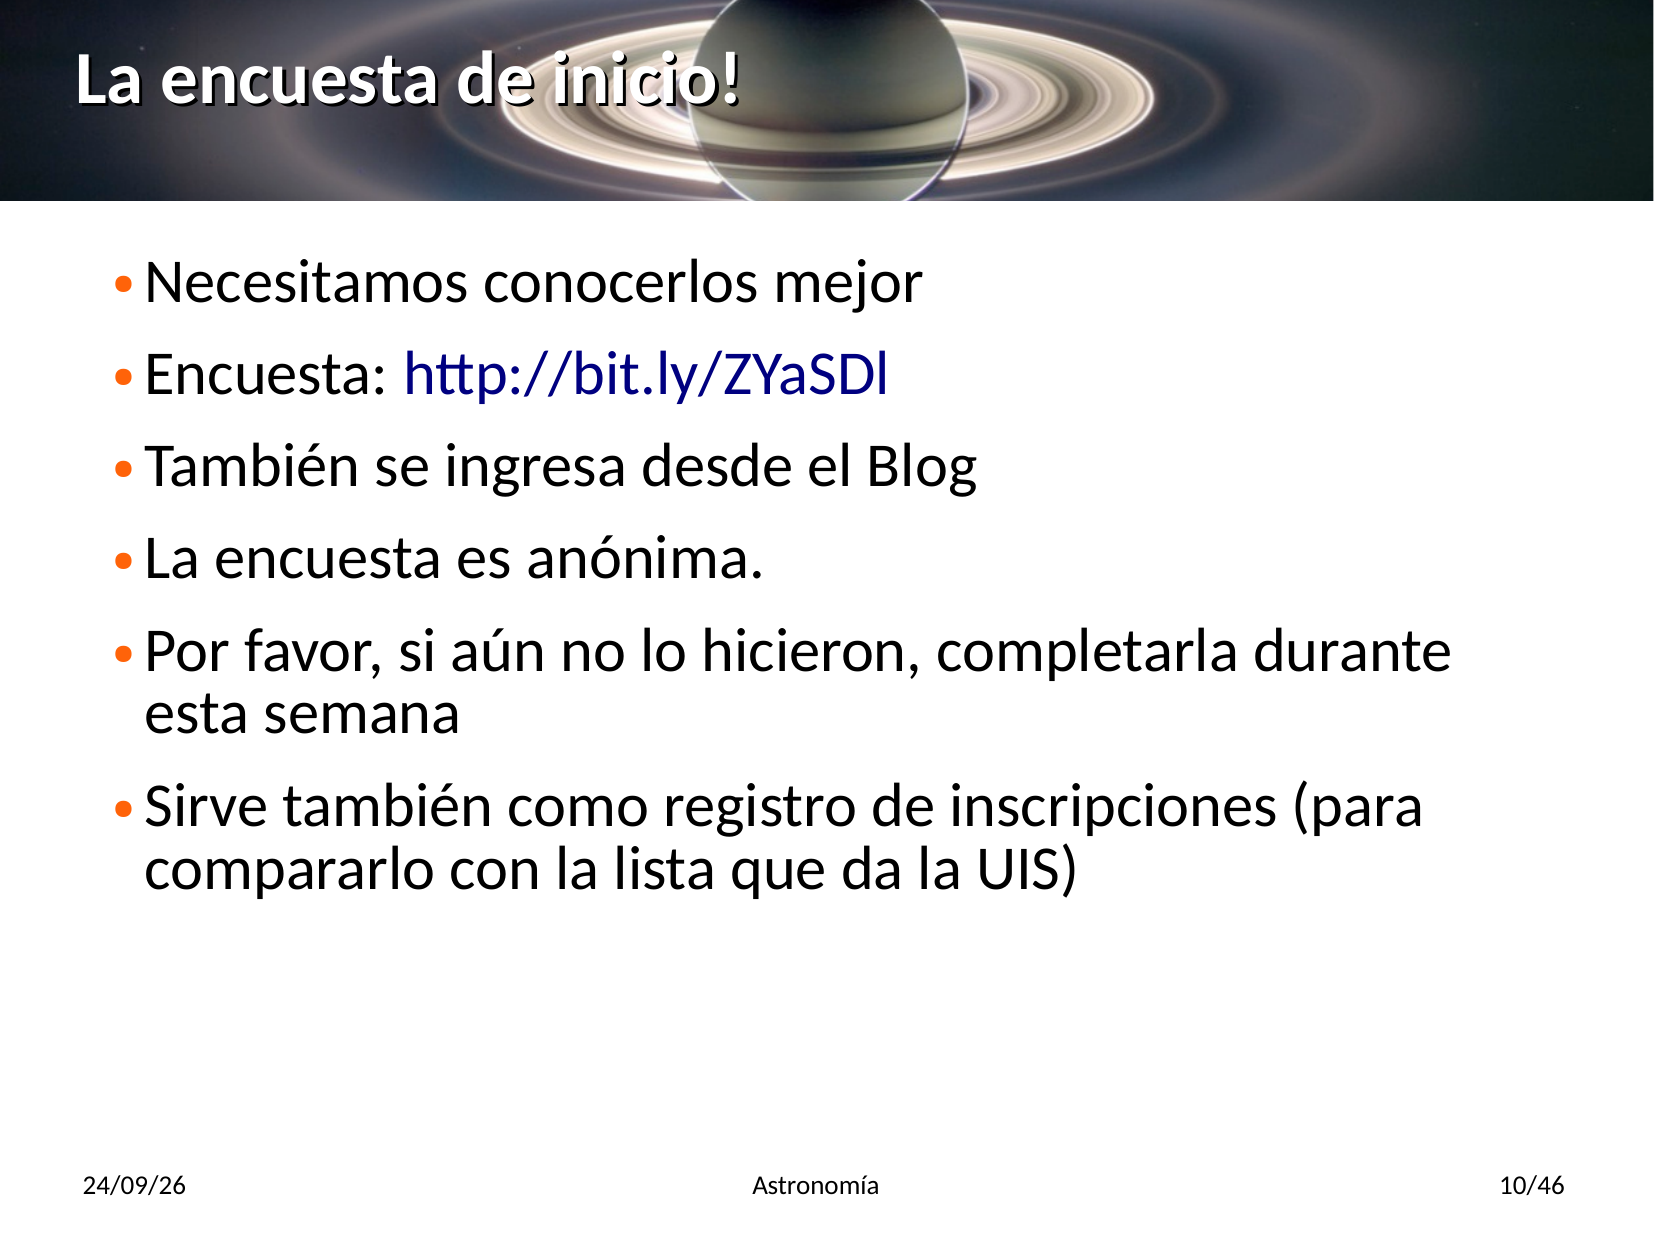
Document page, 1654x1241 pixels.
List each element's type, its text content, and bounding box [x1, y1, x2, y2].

picture [0, 0, 1654, 201]
list Necesitamos conocerlos mejor Encuesta: http://bit.ly/ZYaSDl También se ingresa desde el Blog La encuesta es anónima. Por favor, si aún no lo hicieron, completarla durante esta semana Sirve también como registro de inscripciones (para compararlo con la lista que da la UIS) [82, 255, 1571, 1156]
title La encuesta de inicio! [75, 19, 1564, 151]
